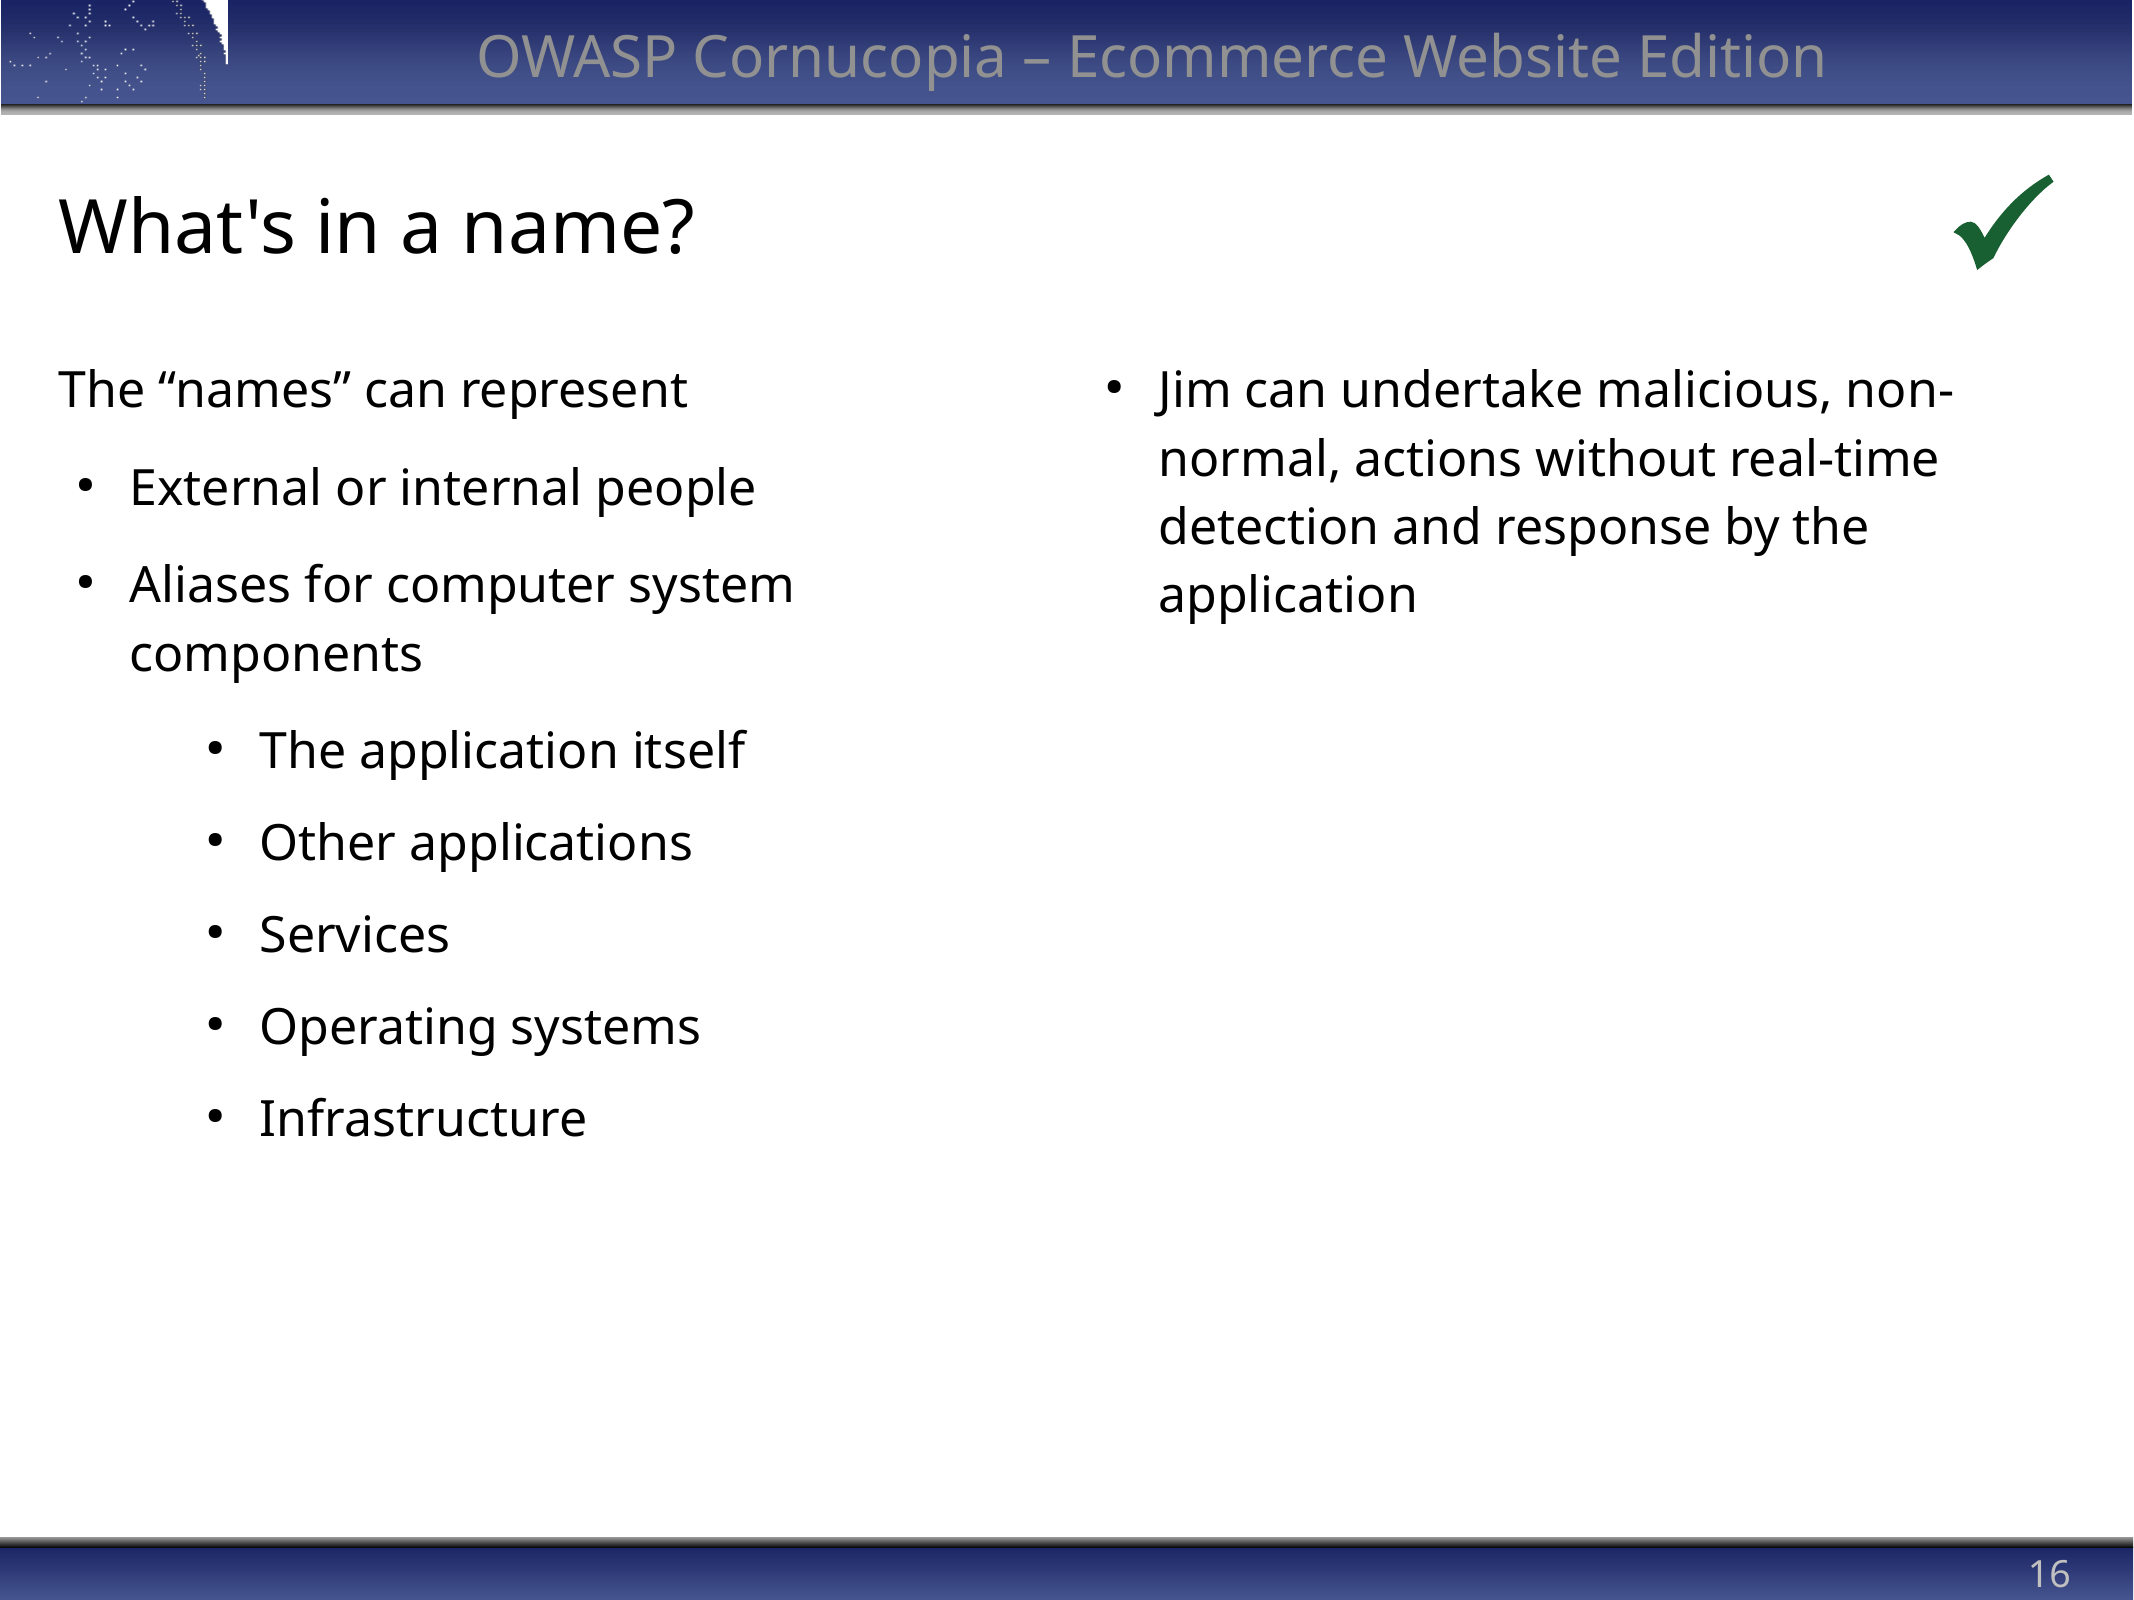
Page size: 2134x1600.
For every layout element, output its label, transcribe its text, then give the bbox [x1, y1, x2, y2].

list ü [1730, 177, 2061, 325]
list Jim can undertake malicious, non-normal, actions without real-time detection and response by the application [1087, 354, 2068, 1536]
title What's in a name? [58, 124, 2126, 325]
list The “names” can represent External or internal people Aliases for computer system components The application itself Other applications Services Operating systems Infrastructure [58, 354, 1039, 1536]
